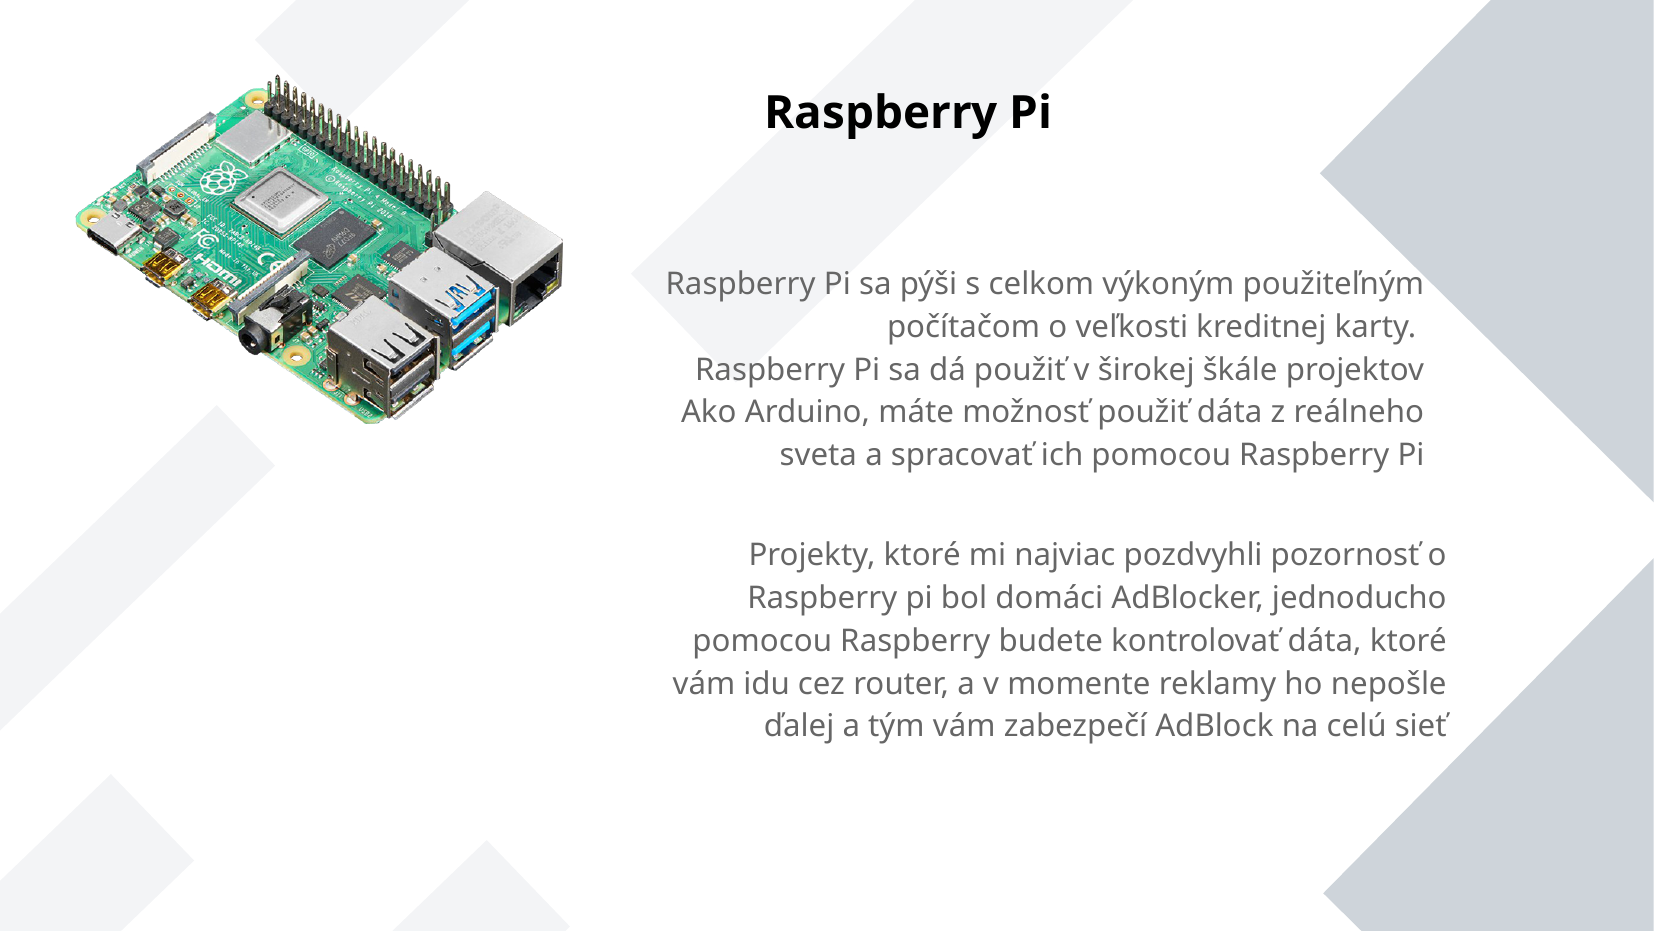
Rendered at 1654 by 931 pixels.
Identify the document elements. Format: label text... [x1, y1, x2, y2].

text_box Raspberry Pi [750, 72, 1336, 151]
text_box Projekty, ktoré mi najviac pozdvyhli pozornosť o Raspberry pi bol domáci AdBlocker, jednoducho pomocou Raspberry budete kontrolovať dáta, ktoré vám idu cez router, a v momente reklamy ho nepošle ďalej a tým vám zabezpečí AdBlock na celú sieť [622, 525, 1463, 754]
picture [75, 74, 563, 424]
text_box Raspberry Pi sa pýši s celkom výkoným použiteľným počítačom o veľkosti kreditnej karty. Raspberry Pi sa dá použiť v širokej škále projektov Ako Arduino, máte možnosť použiť dáta z reálneho sveta a spracovať ich pomocou Raspberry Pi [600, 253, 1441, 526]
